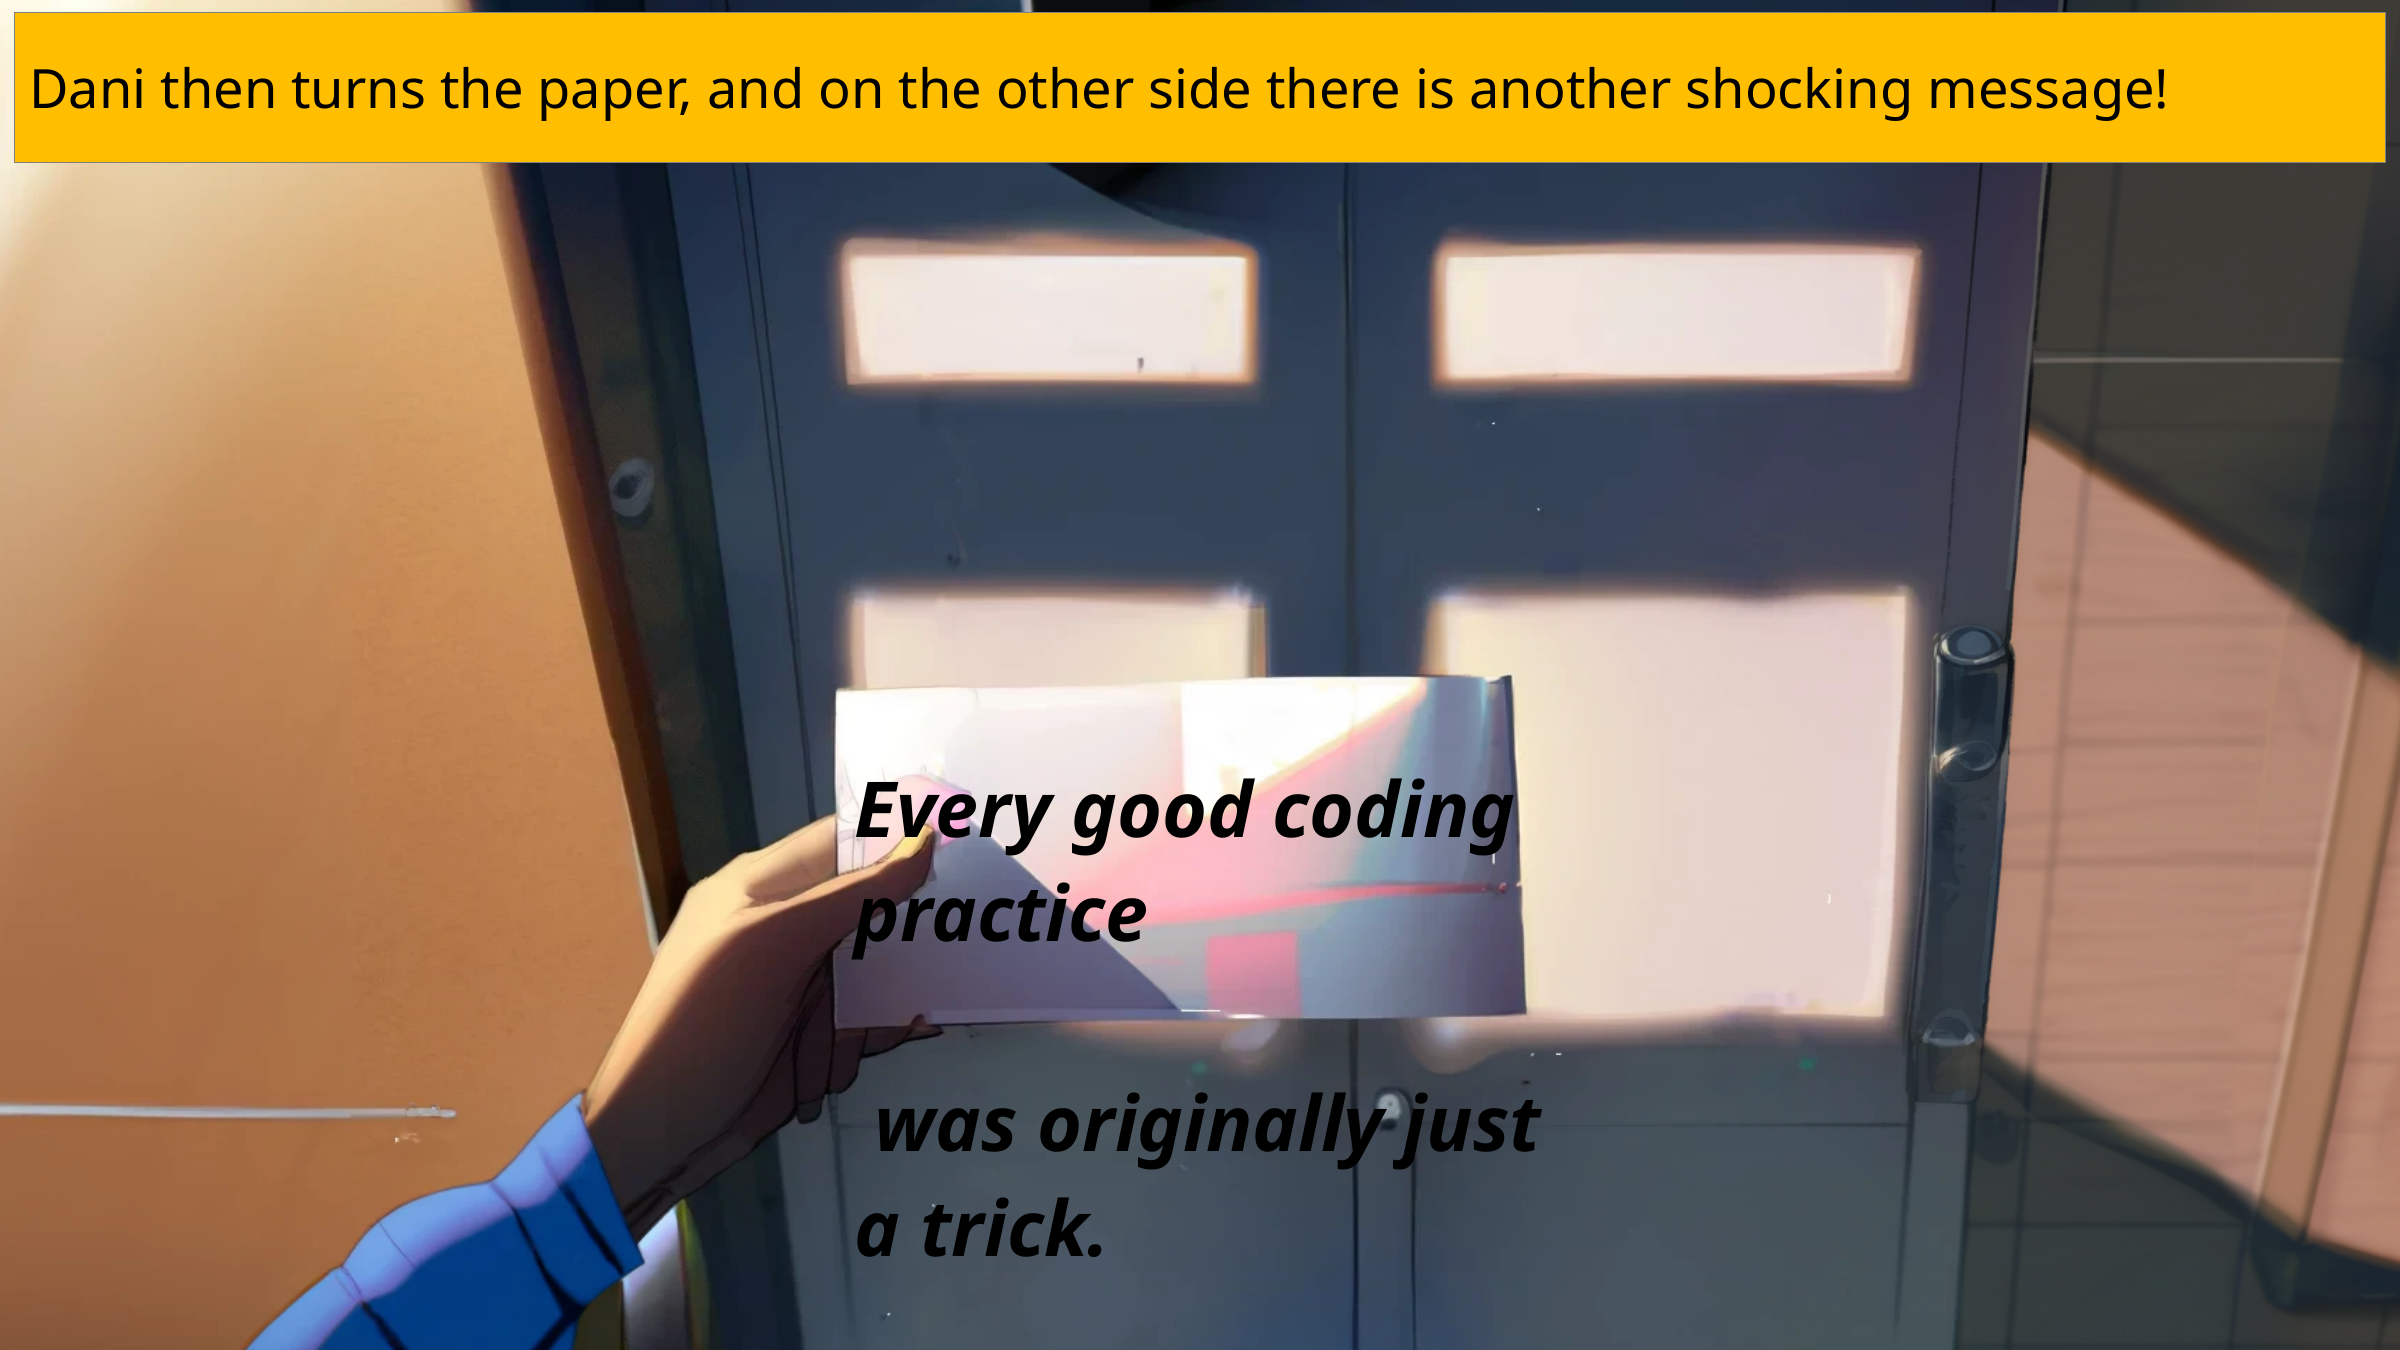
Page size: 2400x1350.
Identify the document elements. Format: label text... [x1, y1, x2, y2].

text_box Dani then turns the paper, and on the other side there is another shocking message! [14, 12, 2386, 163]
text_box Every good coding practice was originally just a trick. [840, 633, 1594, 1077]
picture [0, 0, 2400, 1350]
